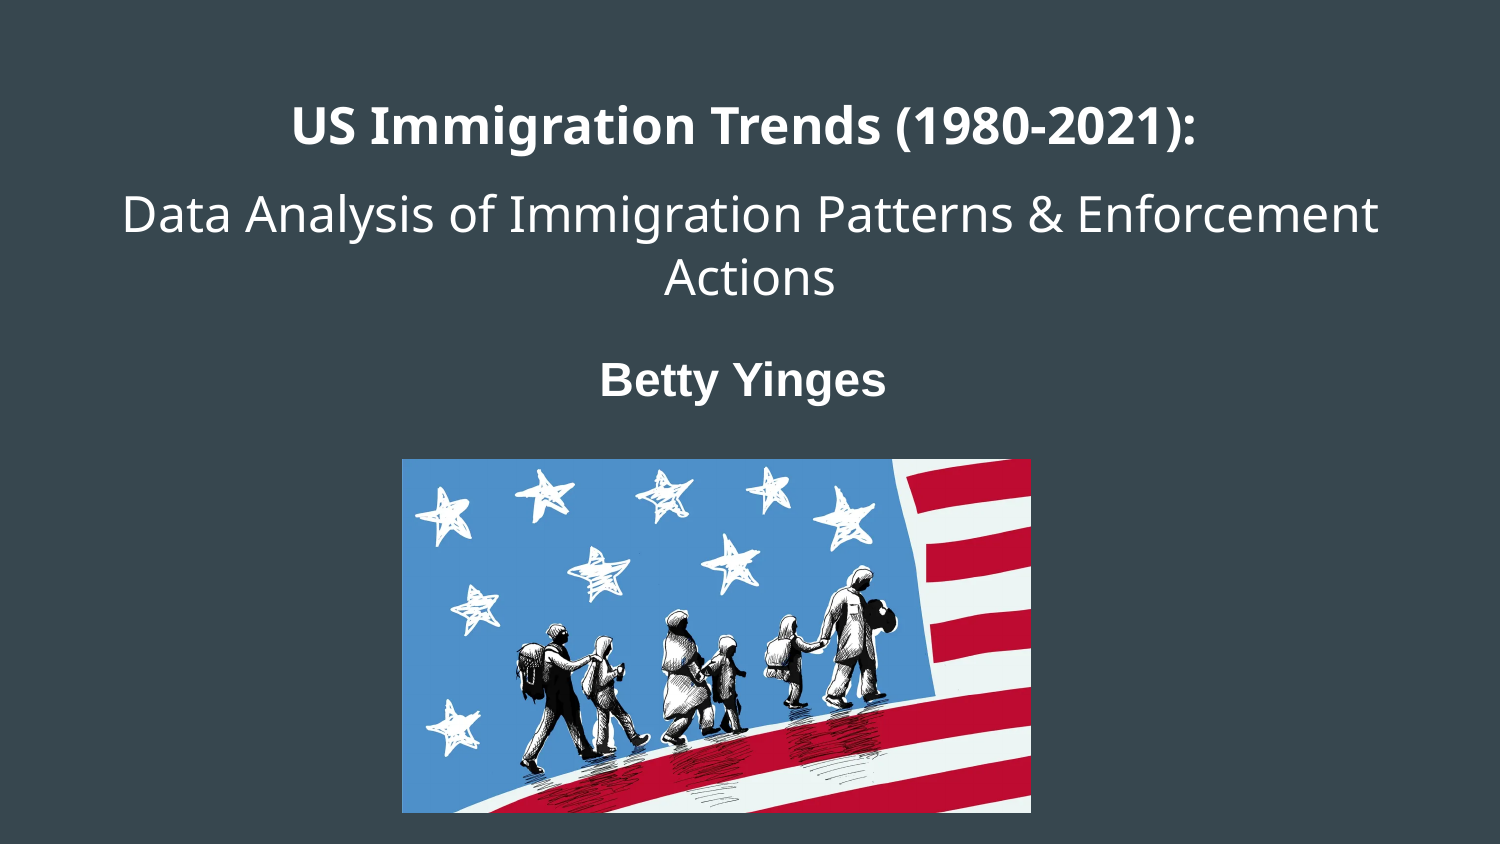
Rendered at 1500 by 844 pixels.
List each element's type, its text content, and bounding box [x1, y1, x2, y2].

picture [402, 459, 1031, 813]
text_box Betty Yinges [148, 333, 1352, 422]
subtitle US Immigration Trends (1980-2021): Data Analysis of Immigration Patterns & Enforcement Actions [46, 74, 1455, 205]
